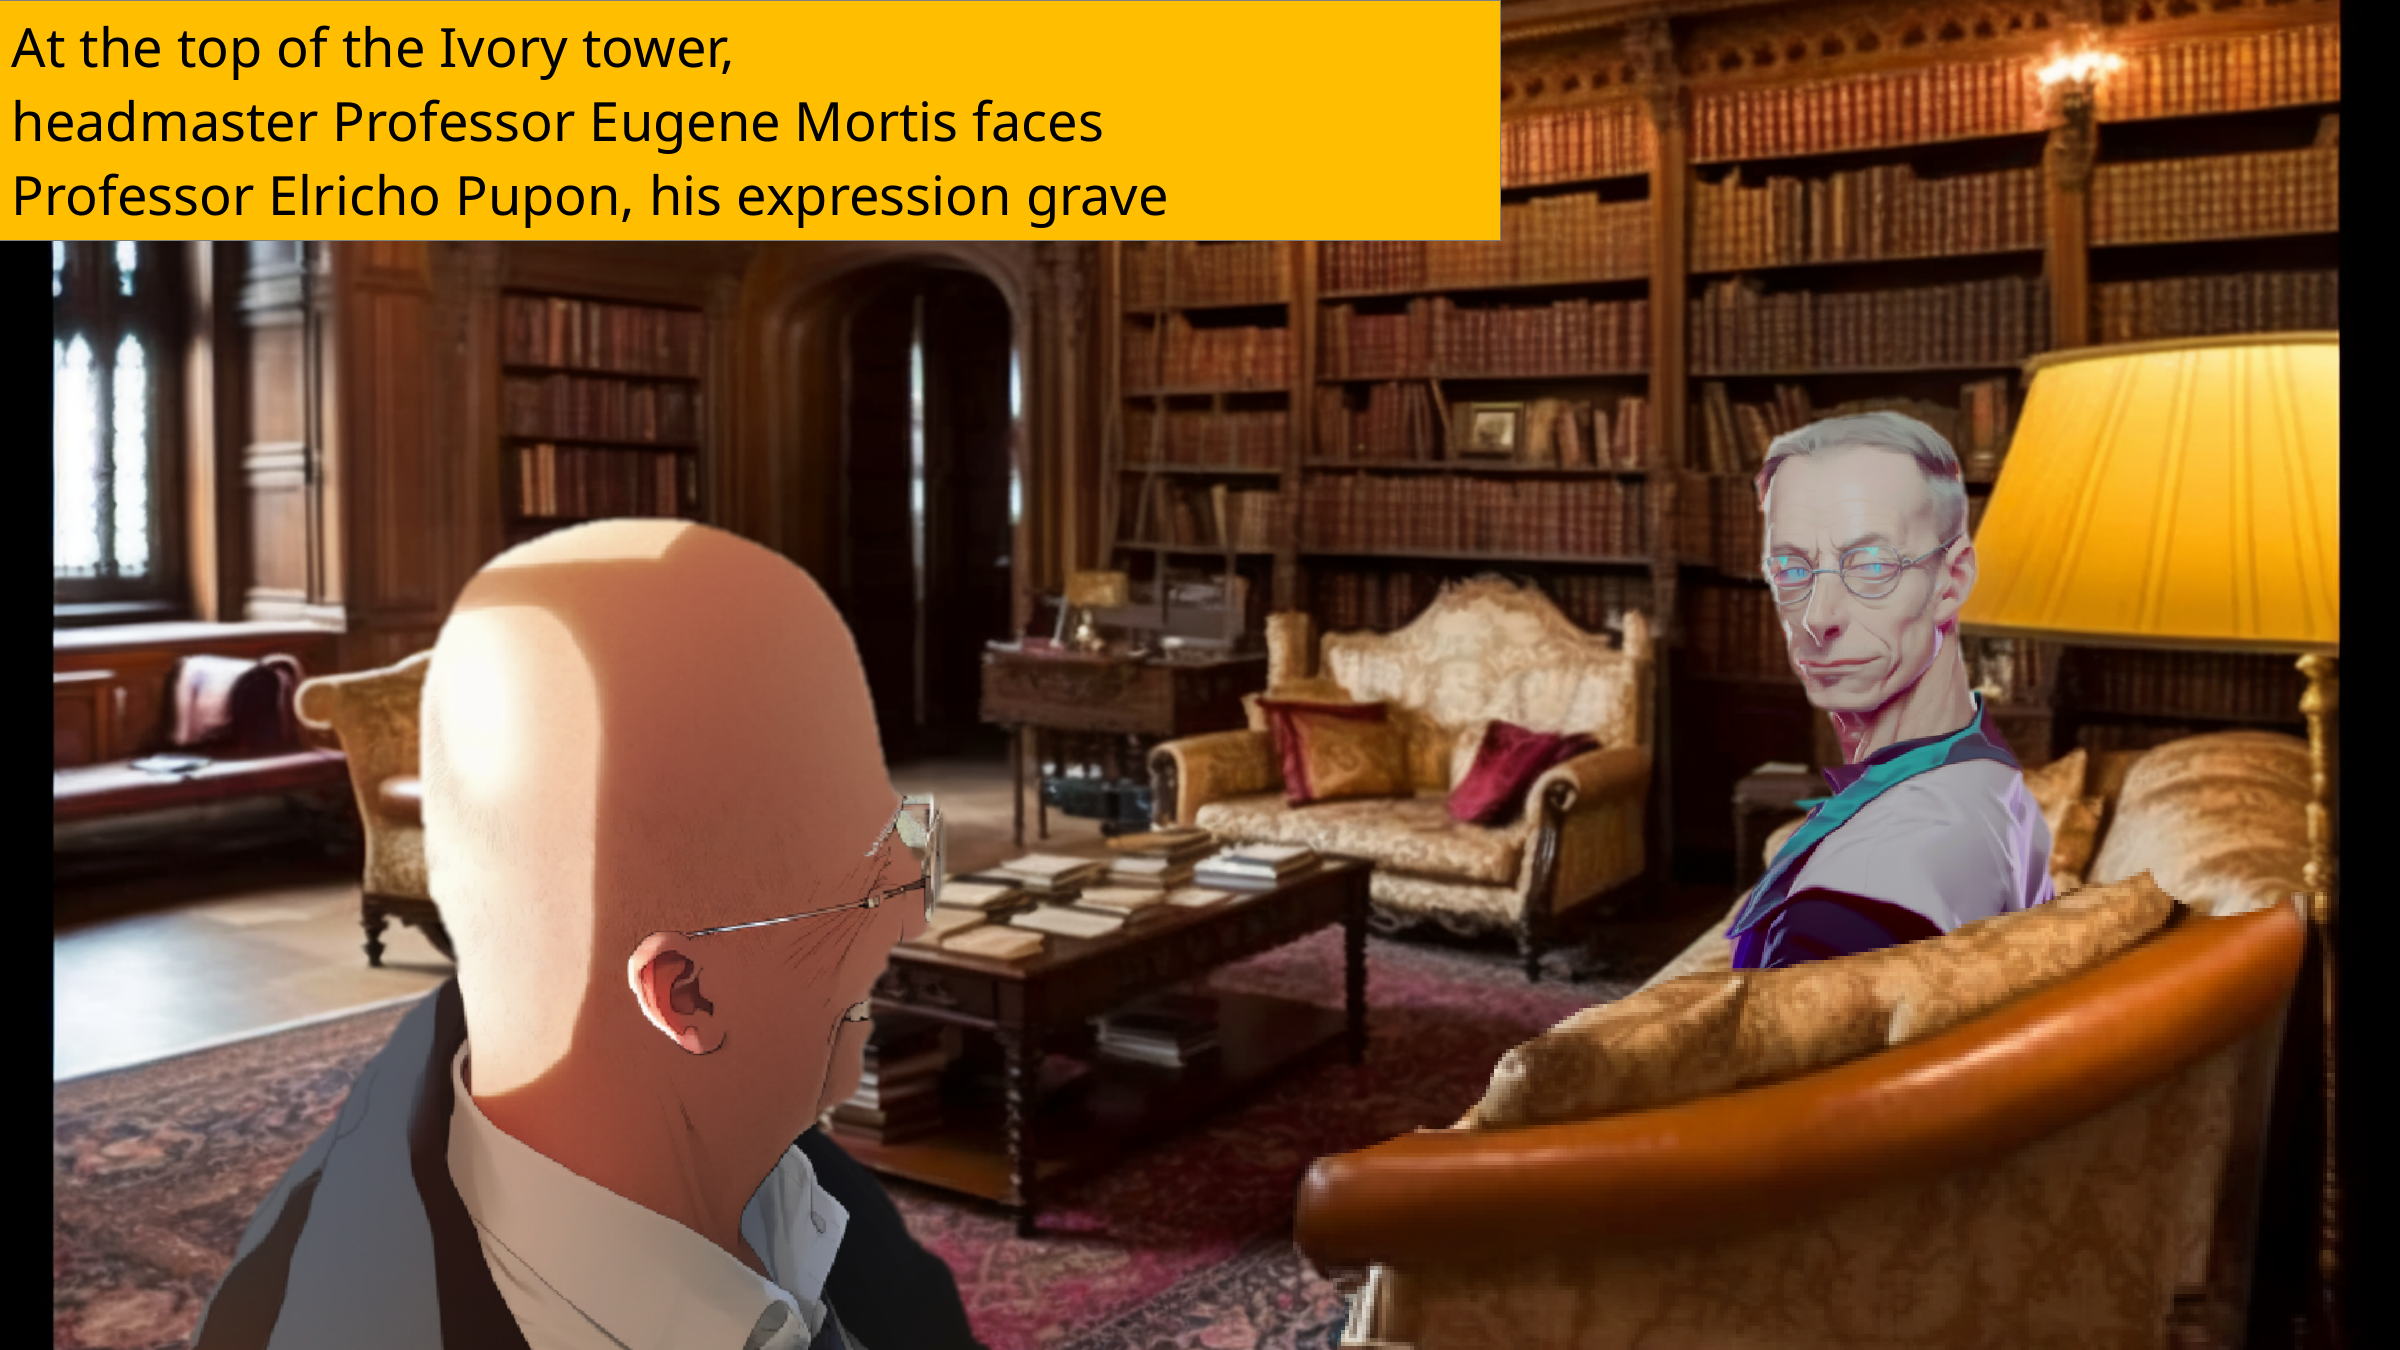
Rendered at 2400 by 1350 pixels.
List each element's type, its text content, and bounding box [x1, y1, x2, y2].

text_box At the top of the Ivory tower, headmaster Professor Eugene Mortis faces Professor Elricho Pupon, his expression grave [0, 0, 1501, 241]
picture [0, 0, 2400, 1350]
